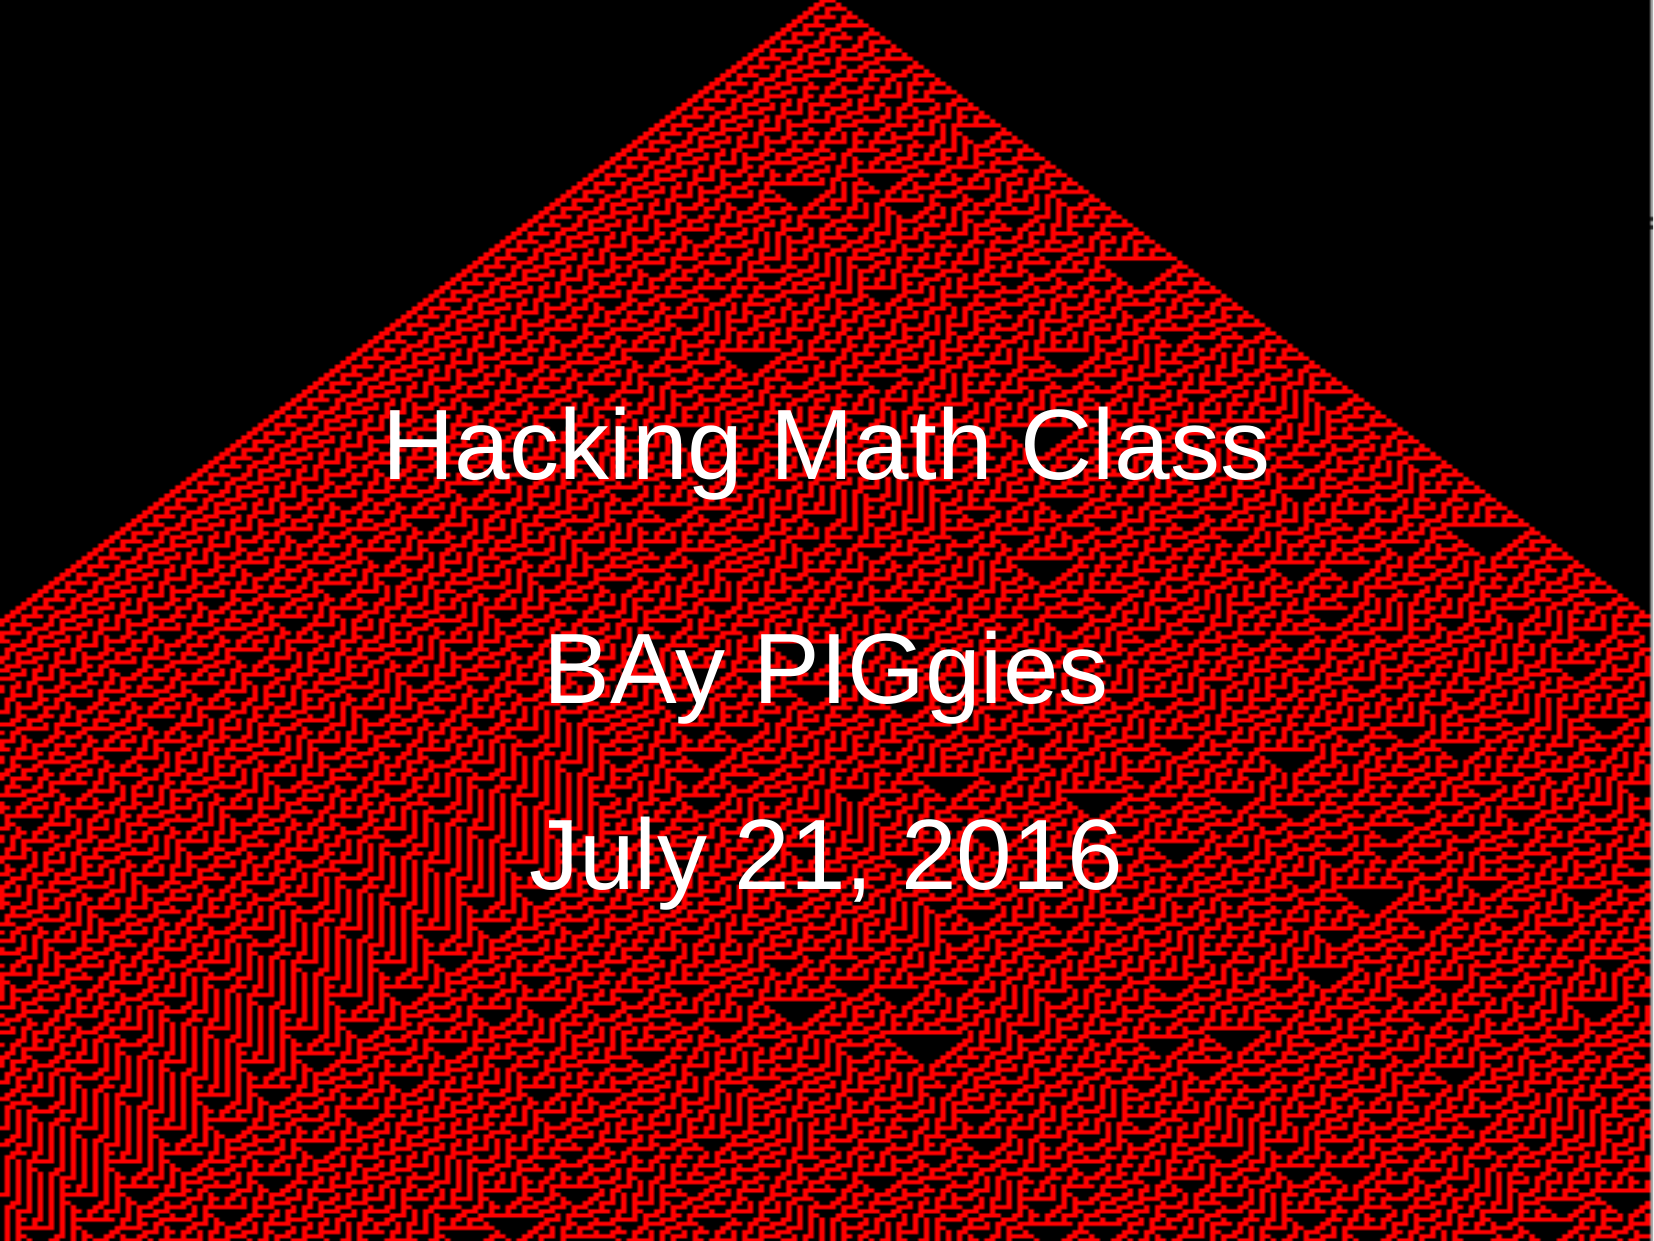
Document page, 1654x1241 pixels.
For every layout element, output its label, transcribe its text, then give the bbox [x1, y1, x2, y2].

picture [0, 0, 1654, 1241]
subtitle Hacking Math Class BAy PIGgies July 21, 2016 [82, 290, 1571, 1010]
